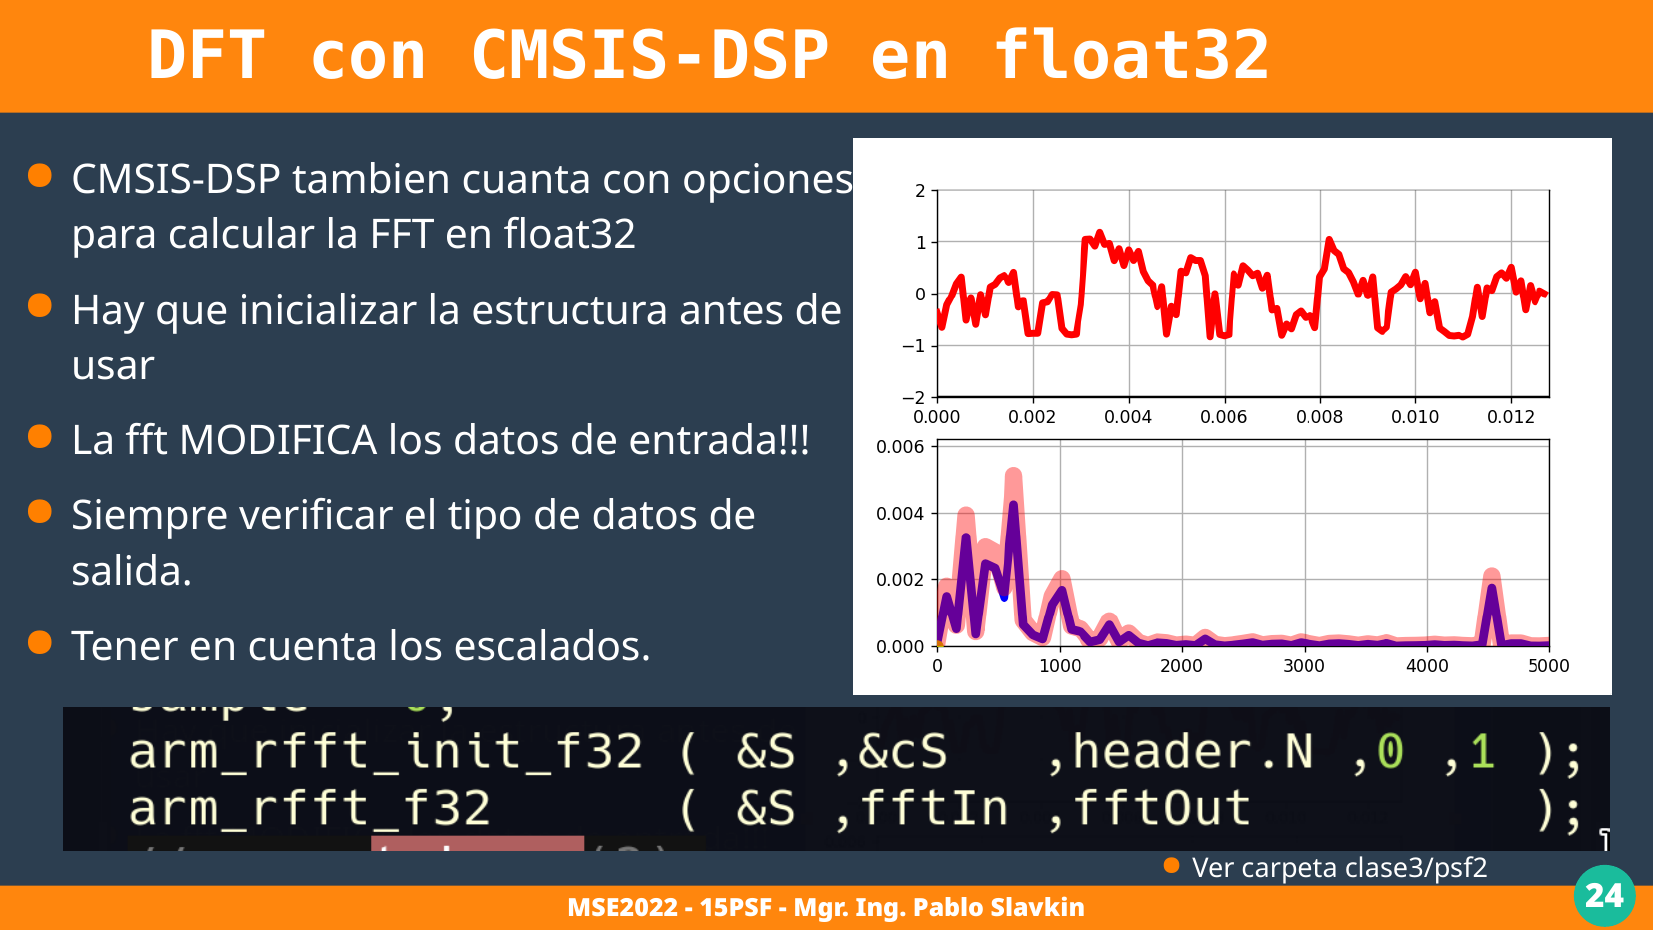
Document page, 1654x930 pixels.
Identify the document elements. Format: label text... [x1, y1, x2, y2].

picture [853, 138, 1612, 695]
picture [63, 707, 1610, 851]
list CMSIS-DSP tambien cuanta con opciones para calcular la FFT en float32 Hay que inicializar la estructura antes de usar La fft MODIFICA los datos de entrada!!! Siempre verificar el tipo de datos de salida. Tener en cuenta los escalados. [7, 150, 853, 676]
list Ver carpeta clase3/psf2 [1150, 851, 1607, 887]
title DFT con CMSIS-DSP en float32 [147, 16, 1398, 113]
